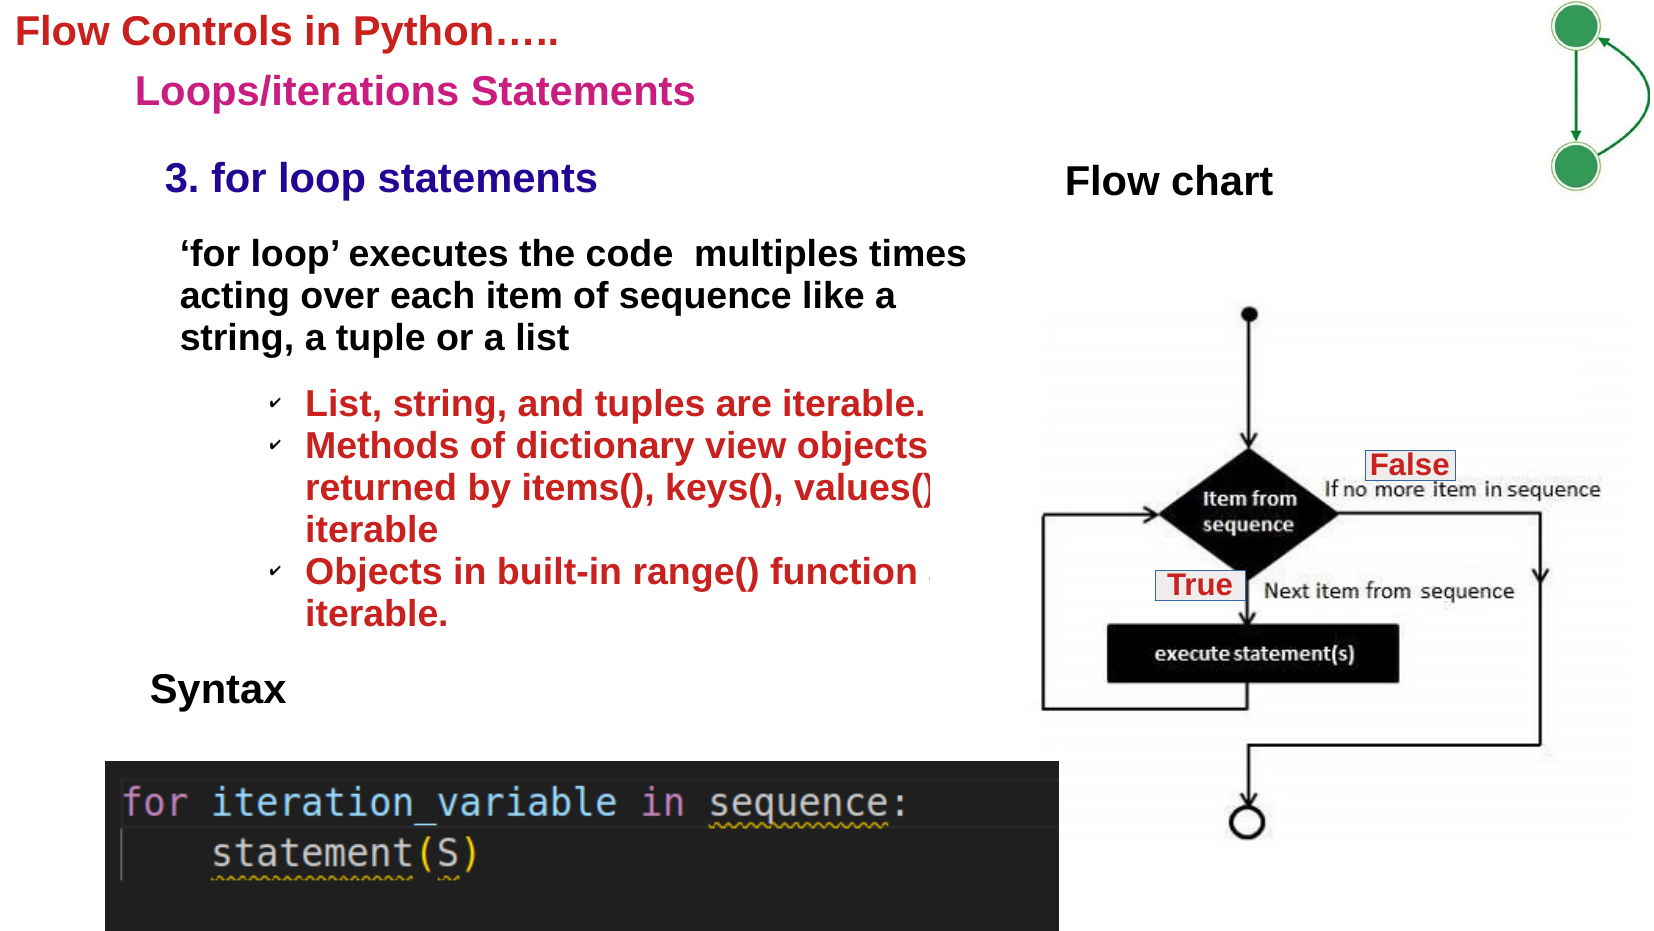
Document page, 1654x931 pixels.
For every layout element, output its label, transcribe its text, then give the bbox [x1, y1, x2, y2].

picture [1529, 0, 1650, 199]
text_box Syntax [135, 658, 391, 721]
text_box True [1155, 570, 1246, 601]
text_box 3. for loop statements [150, 147, 766, 211]
text_box Loops/iterations Statements [120, 60, 1201, 136]
text_box False [1365, 450, 1456, 481]
text_box Flow Controls in Python….. [0, 0, 871, 62]
text_box Flow chart [1050, 150, 1456, 212]
text_box List, string, and tuples are iterable. Methods of dictionary view objects returned by items(), keys(), values() are iterable Objects in built-in range() function are iterable. [255, 376, 930, 642]
text_box ‘for loop’ executes the code multiples times acting over each item of sequence like a string, a tuple or a list [165, 225, 1021, 376]
picture [105, 287, 1636, 931]
